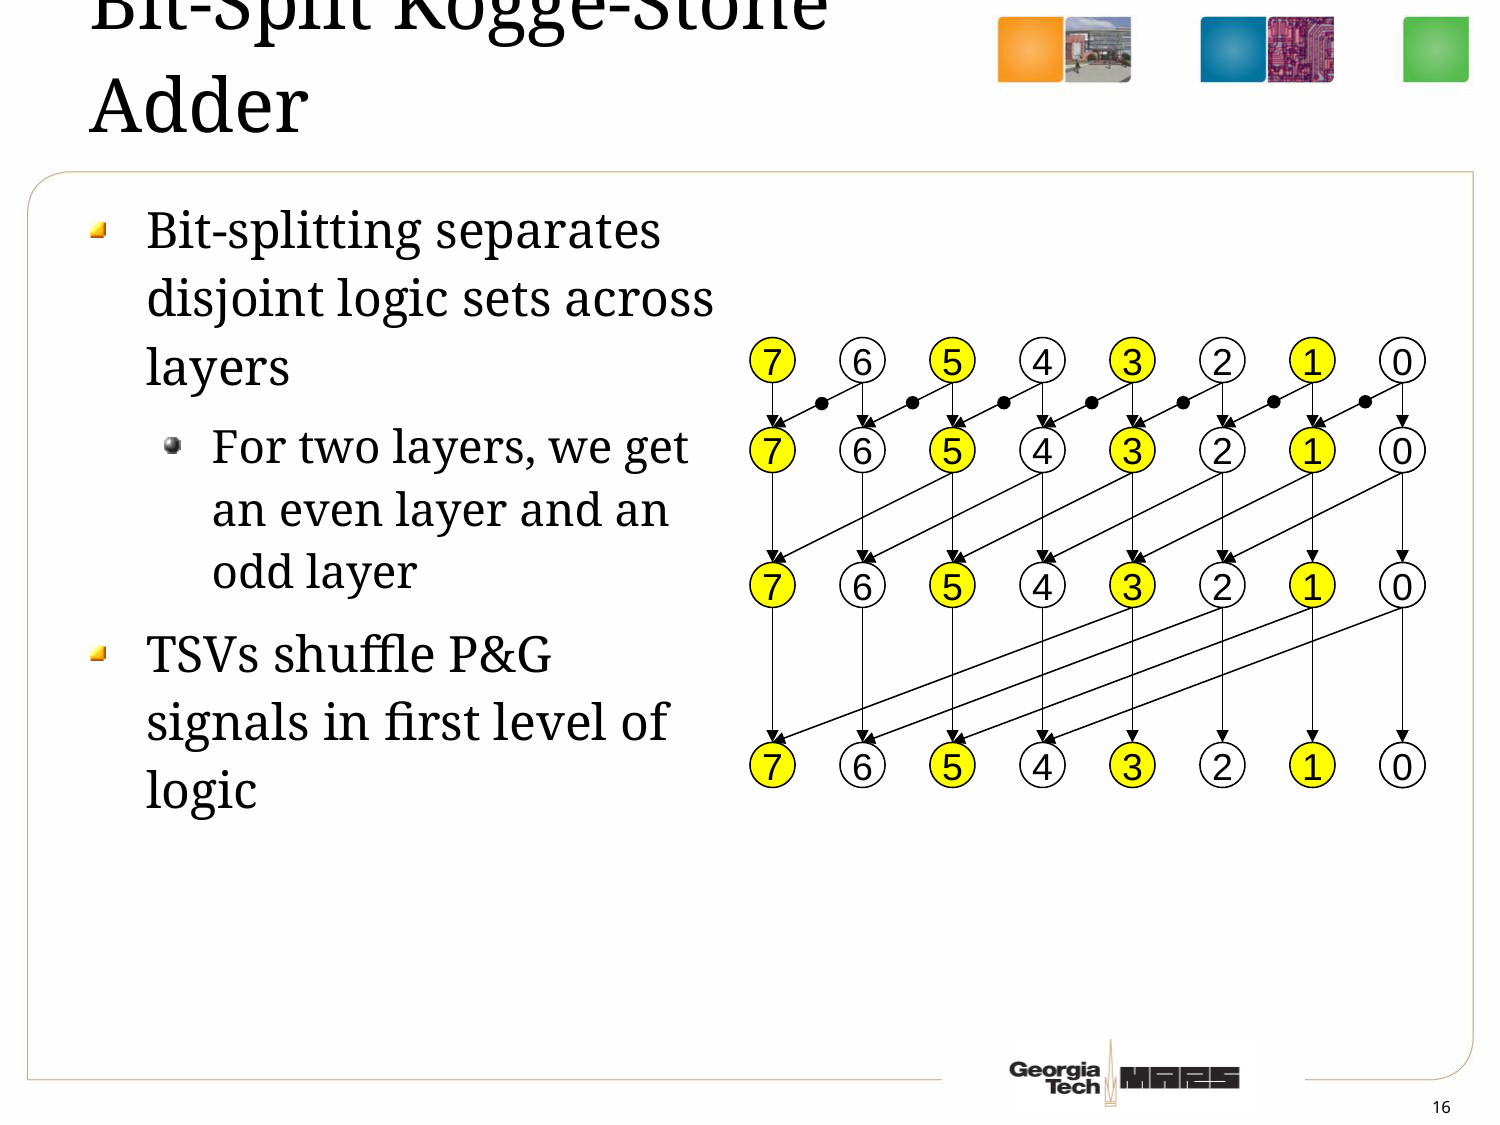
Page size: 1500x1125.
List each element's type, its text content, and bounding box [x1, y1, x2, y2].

text_box 5 [929, 337, 975, 383]
text_box [815, 396, 829, 411]
text_box 5 [929, 427, 975, 473]
text_box 5 [929, 742, 975, 788]
text_box 7 [750, 562, 796, 608]
text_box 1 [1289, 337, 1336, 383]
list Bit-splitting separates disjoint logic sets across layers For two layers, we get an even layer and an odd layer TSVs shuffle P&G signals in first level of logic [75, 187, 744, 1013]
text_box 1 [1289, 427, 1336, 473]
text_box 4 [1020, 742, 1066, 788]
text_box 3 [1109, 427, 1156, 473]
text_box 3 [1109, 742, 1156, 788]
text_box 6 [840, 742, 886, 788]
text_box 7 [750, 742, 796, 788]
text_box [1267, 395, 1281, 409]
text_box 2 [1199, 337, 1245, 383]
text_box [1085, 395, 1099, 410]
text_box [1176, 395, 1191, 410]
text_box 7 [750, 337, 796, 383]
text_box [1358, 395, 1373, 409]
text_box [905, 395, 920, 410]
text_box 6 [840, 562, 886, 608]
text_box 4 [1020, 427, 1066, 473]
text_box [997, 395, 1011, 410]
text_box 0 [1380, 337, 1426, 383]
text_box 4 [1020, 562, 1066, 608]
text_box 4 [1020, 337, 1066, 383]
text_box 1 [1289, 562, 1336, 608]
text_box 3 [1109, 562, 1156, 608]
text_box 0 [1380, 562, 1426, 608]
text_box 6 [840, 337, 886, 383]
text_box 2 [1199, 742, 1245, 788]
text_box 0 [1380, 742, 1426, 788]
text_box 3 [1109, 337, 1156, 383]
picture [0, 0, 1500, 1125]
text_box 2 [1199, 562, 1245, 608]
text_box 2 [1199, 427, 1245, 473]
text_box 5 [929, 562, 975, 608]
title Bit-Split Kogge-Stone Adder [75, 0, 1013, 163]
text_box 0 [1380, 427, 1426, 473]
text_box 7 [750, 427, 796, 473]
text_box 6 [840, 427, 886, 473]
text_box 1 [1289, 742, 1336, 788]
